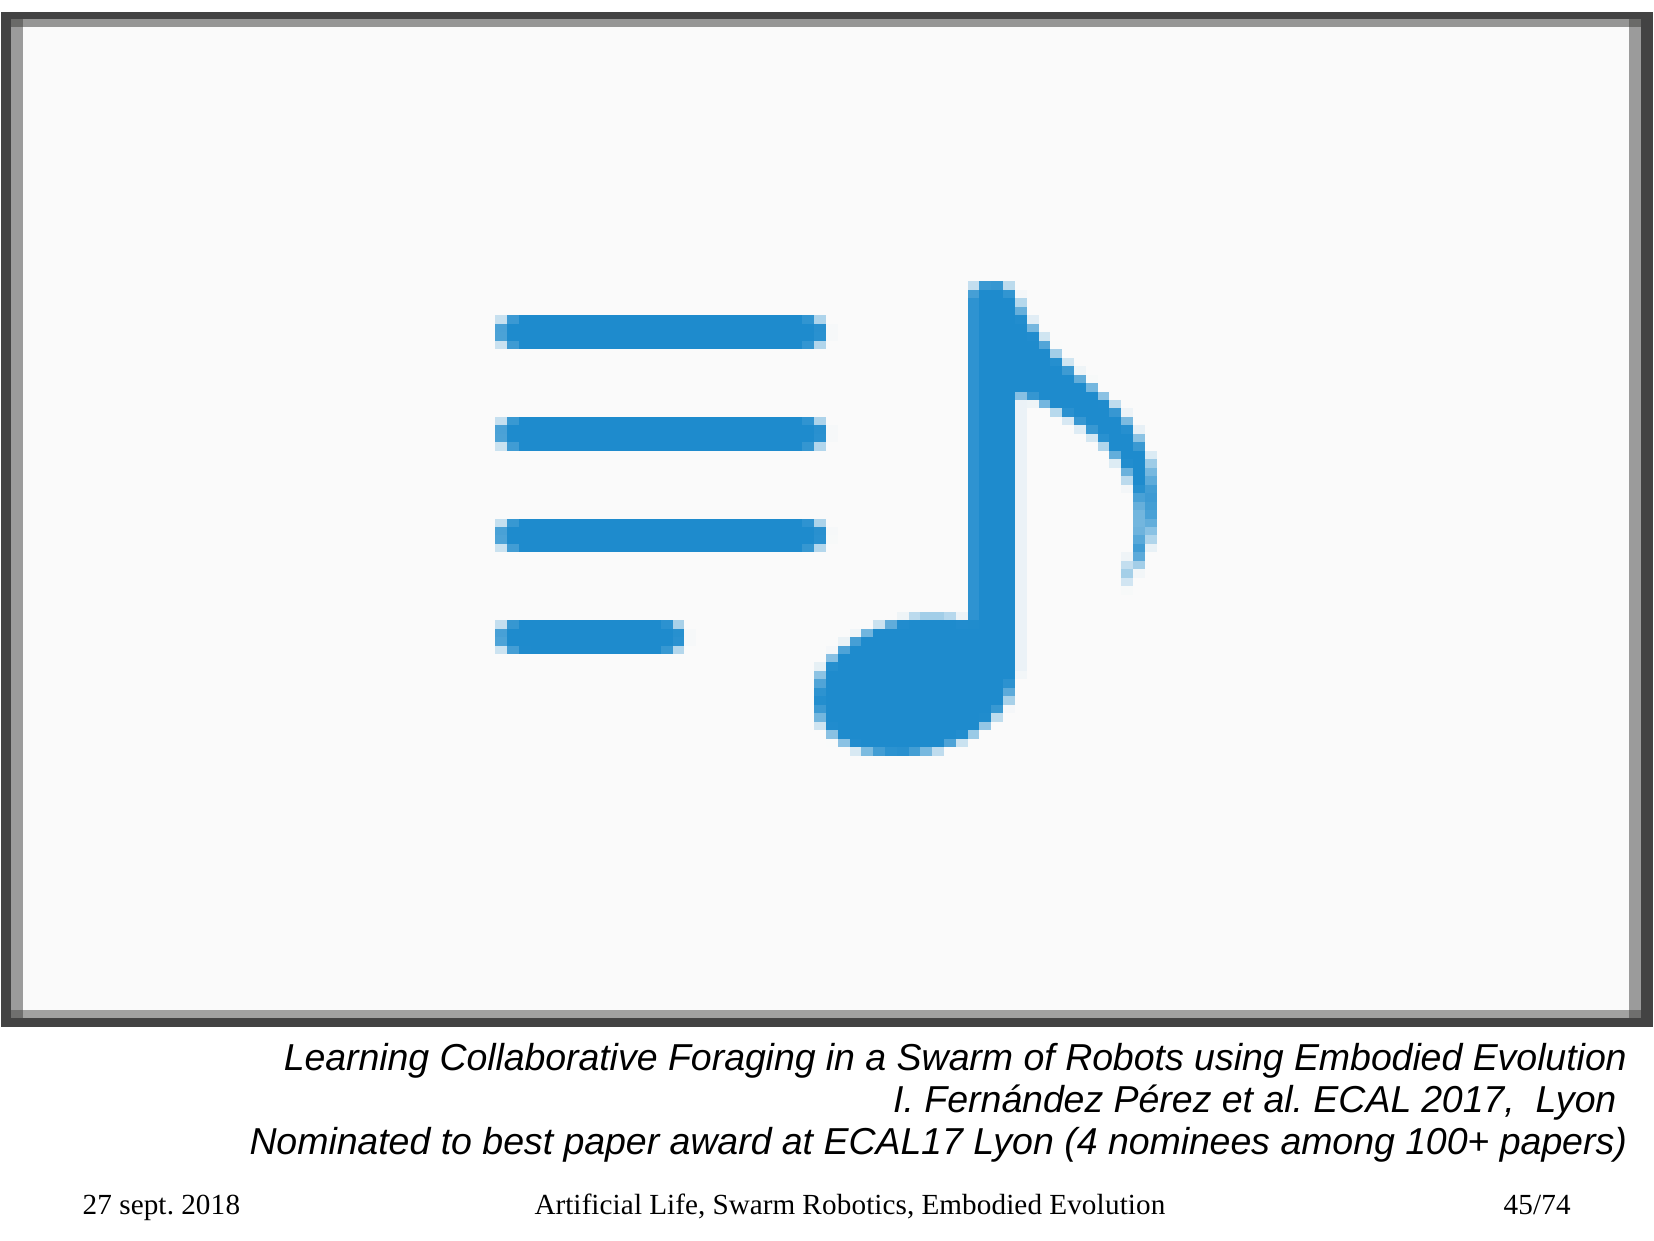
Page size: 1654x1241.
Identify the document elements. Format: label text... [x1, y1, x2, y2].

text_box Learning Collaborative Foraging in a Swarm of Robots using Embodied Evolution I. Fernández Pérez et al. ECAL 2017, Lyon Nominated to best paper award at ECAL17 Lyon (4 nominees among 100+ papers) [177, 1028, 1642, 1170]
text_box [0, 10, 1654, 1028]
